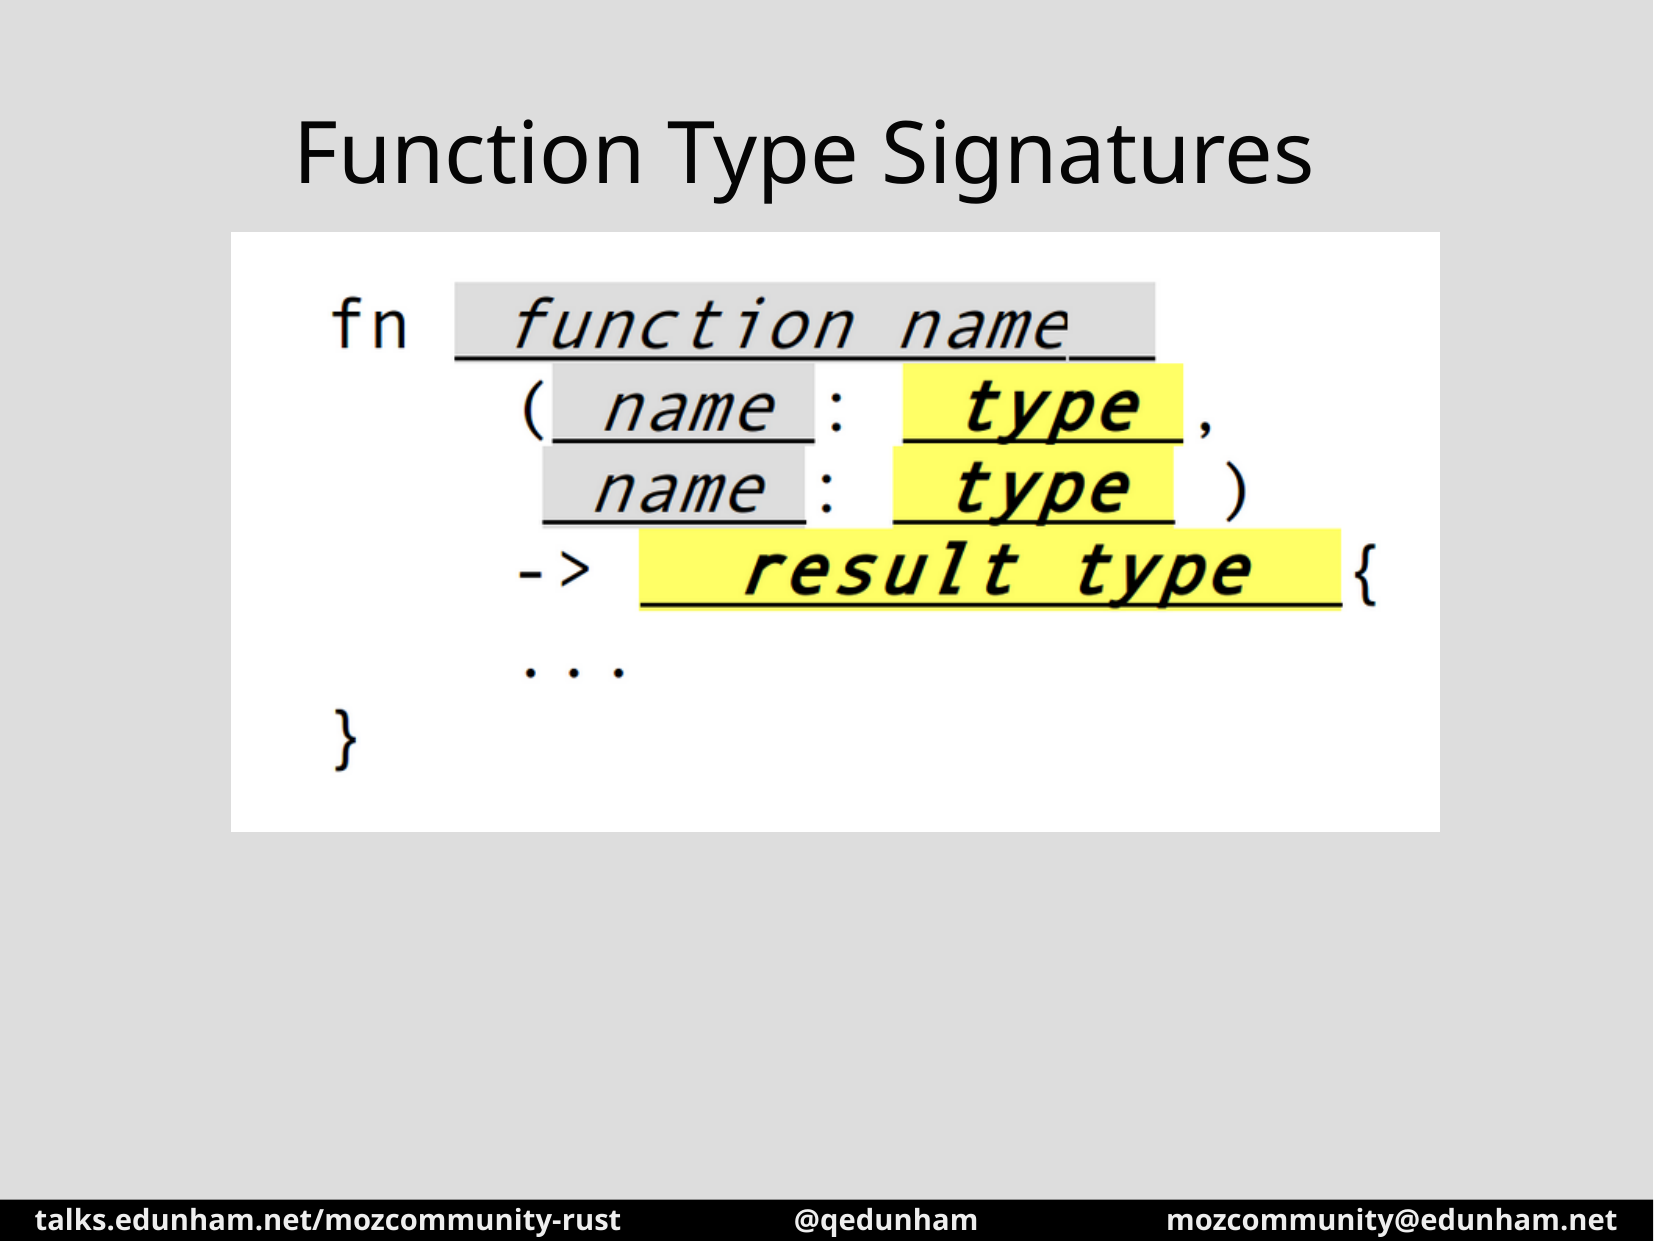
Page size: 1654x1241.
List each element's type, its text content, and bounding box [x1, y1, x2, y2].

picture [231, 232, 1440, 832]
title Function Type Signatures [15, 47, 1594, 253]
